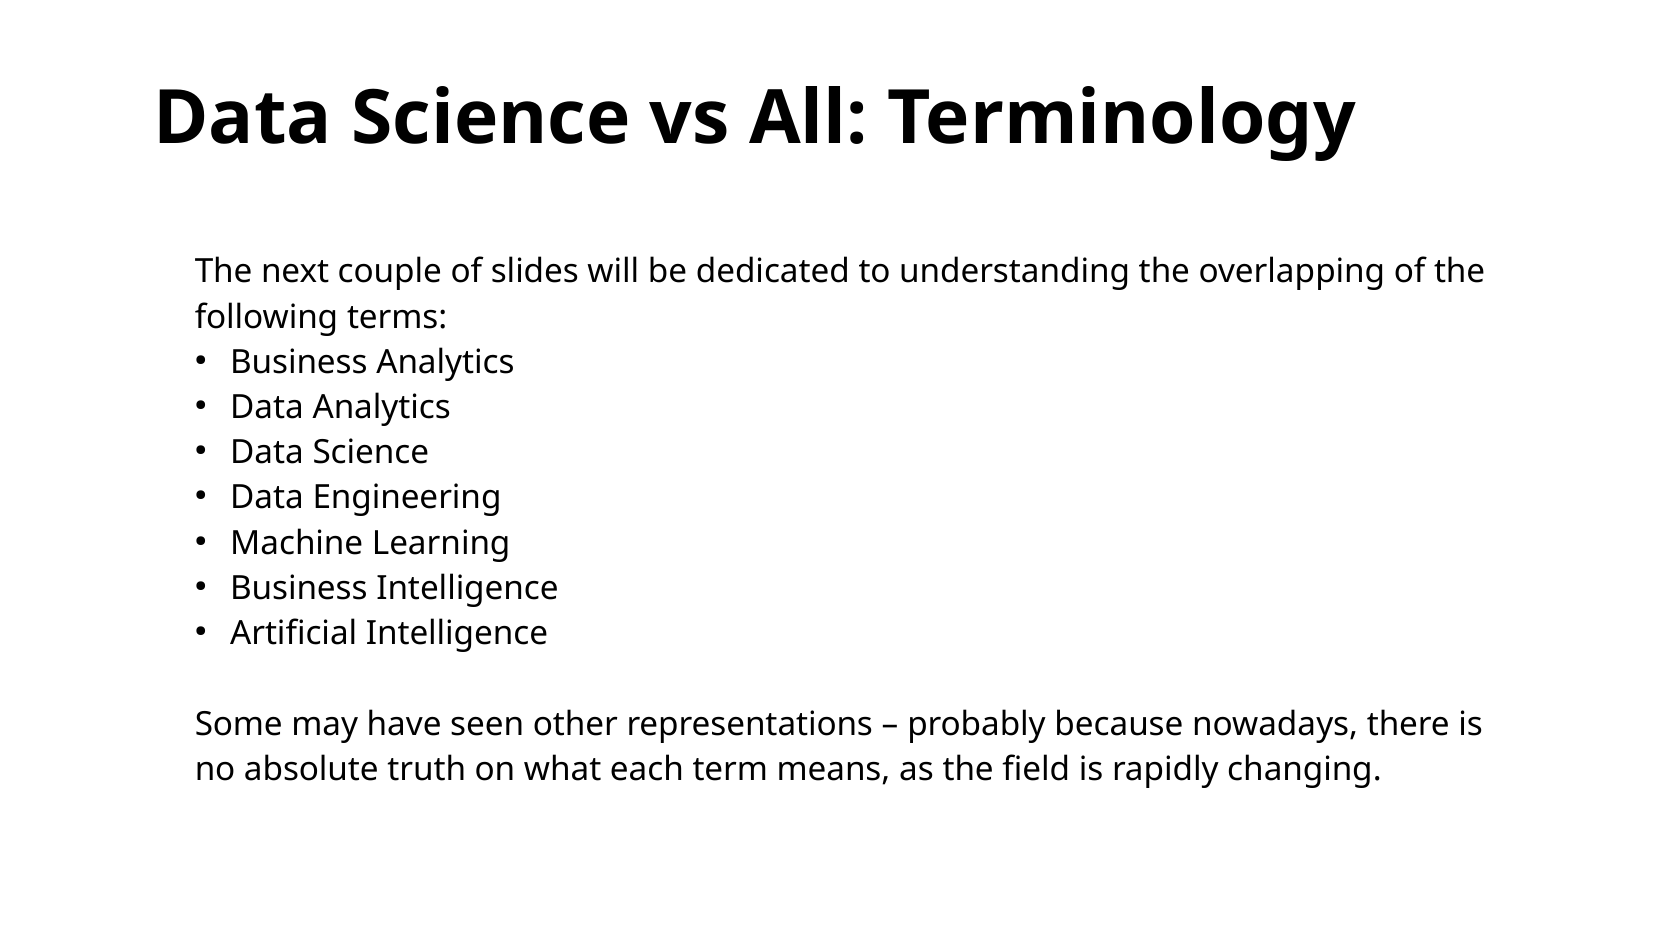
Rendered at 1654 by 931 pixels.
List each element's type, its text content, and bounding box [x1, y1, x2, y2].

text_box The next couple of slides will be dedicated to understanding the overlapping of the following terms: Business Analytics Data Analytics Data Science Data Engineering Machine Learning Business Intelligence Artificial Intelligence Some may have seen other representations – probably because nowadays, there is no absolute truth on what each term means, as the field is rapidly changing. [180, 240, 1546, 773]
title Data Science vs All: Terminology [82, 37, 1571, 193]
